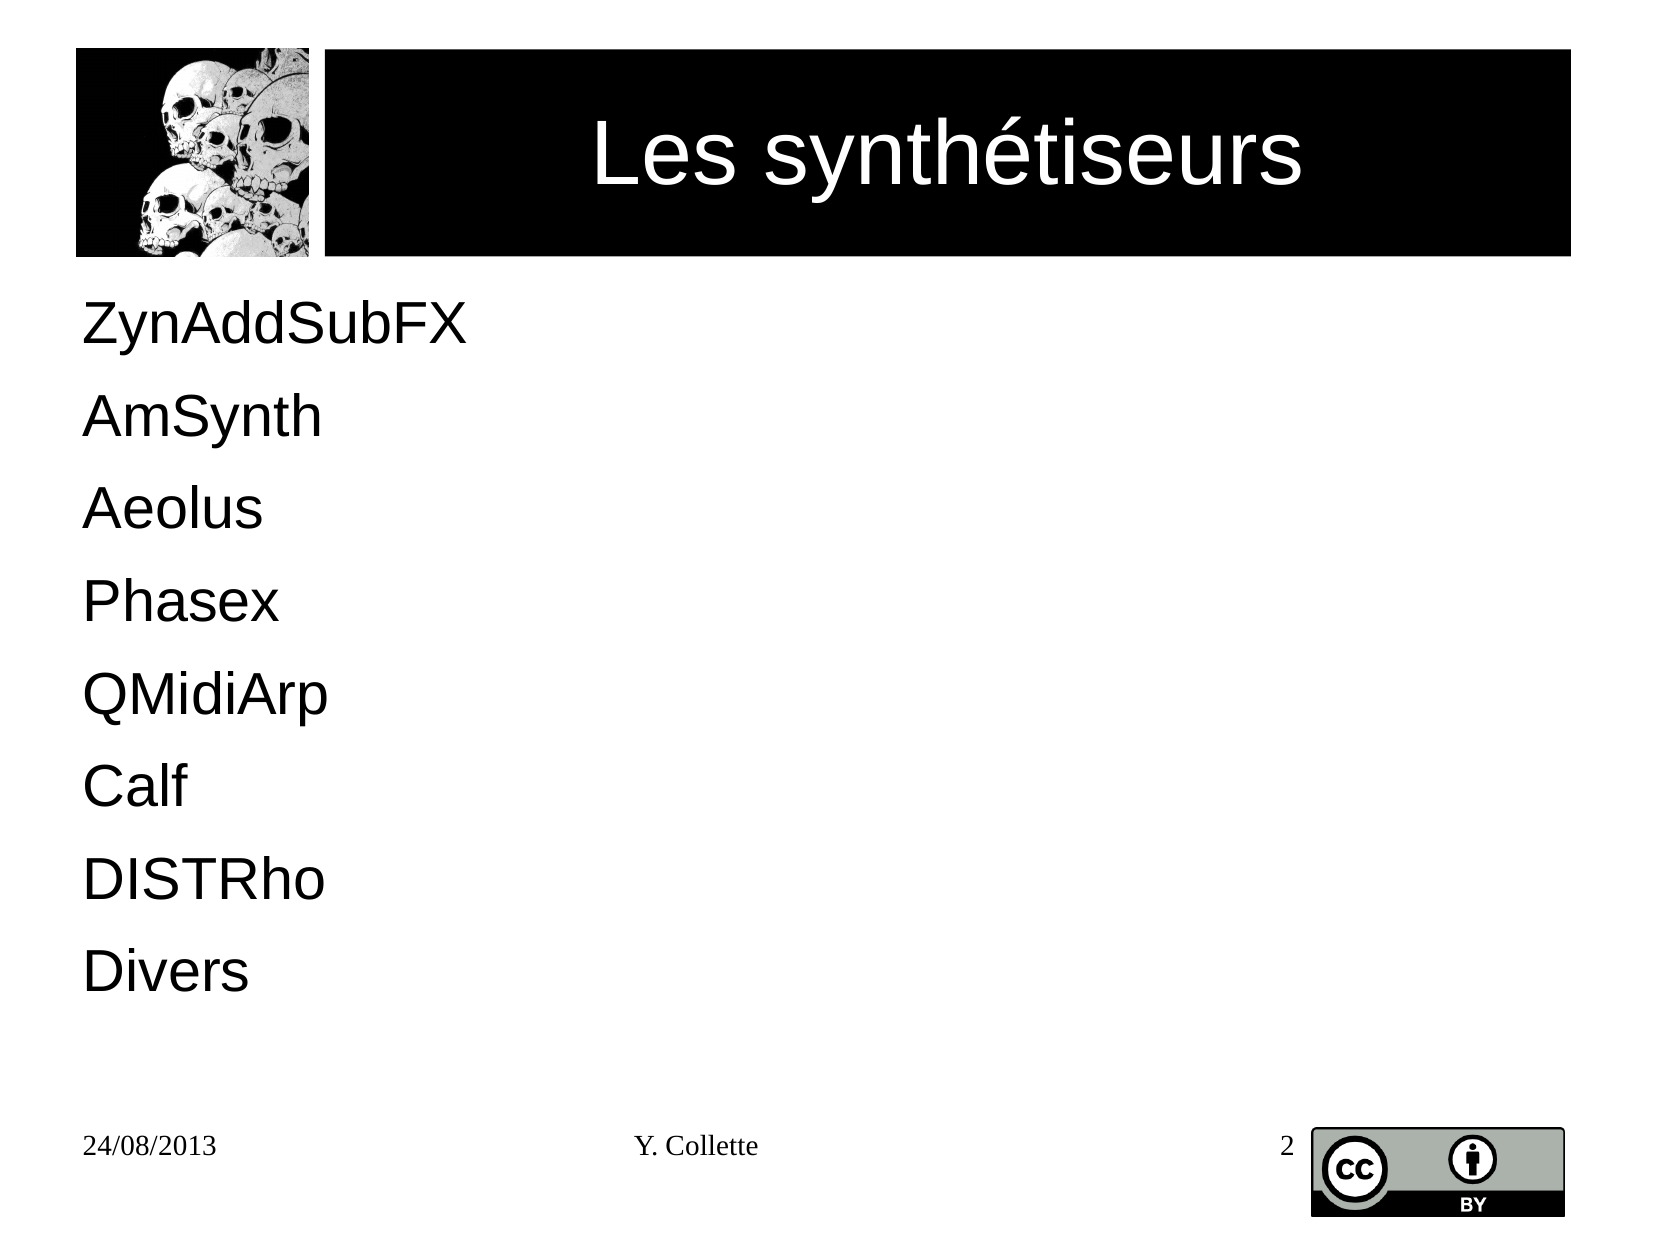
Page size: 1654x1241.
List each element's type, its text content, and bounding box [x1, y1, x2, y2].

list ZynAddSubFX AmSynth Aeolus Phasex QMidiArp Calf DISTRho Divers [82, 290, 1571, 1010]
picture [76, 48, 309, 257]
title Les synthétiseurs [324, 49, 1571, 257]
picture [1311, 1127, 1565, 1217]
